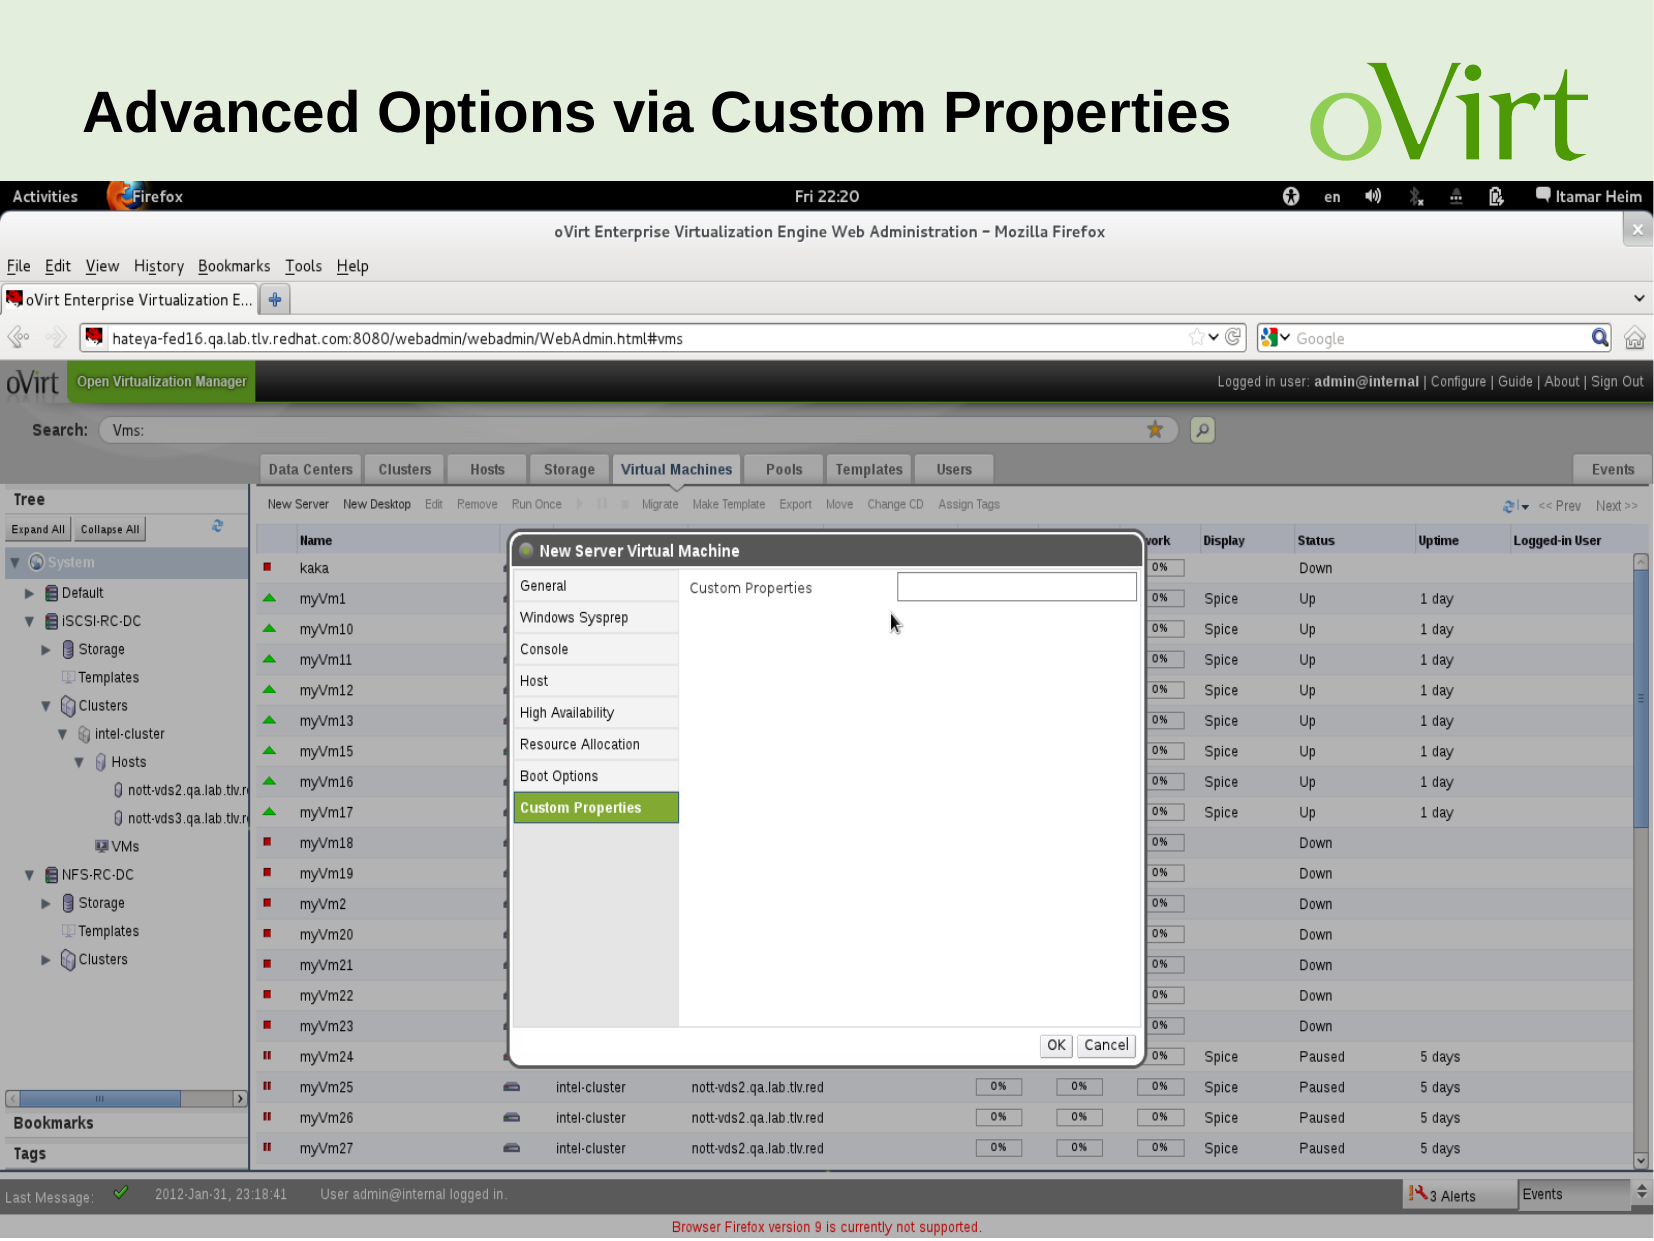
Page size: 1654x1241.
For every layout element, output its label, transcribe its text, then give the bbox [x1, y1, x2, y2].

picture [0, 181, 1654, 1238]
title Advanced Options via Custom Properties [82, 37, 1571, 181]
